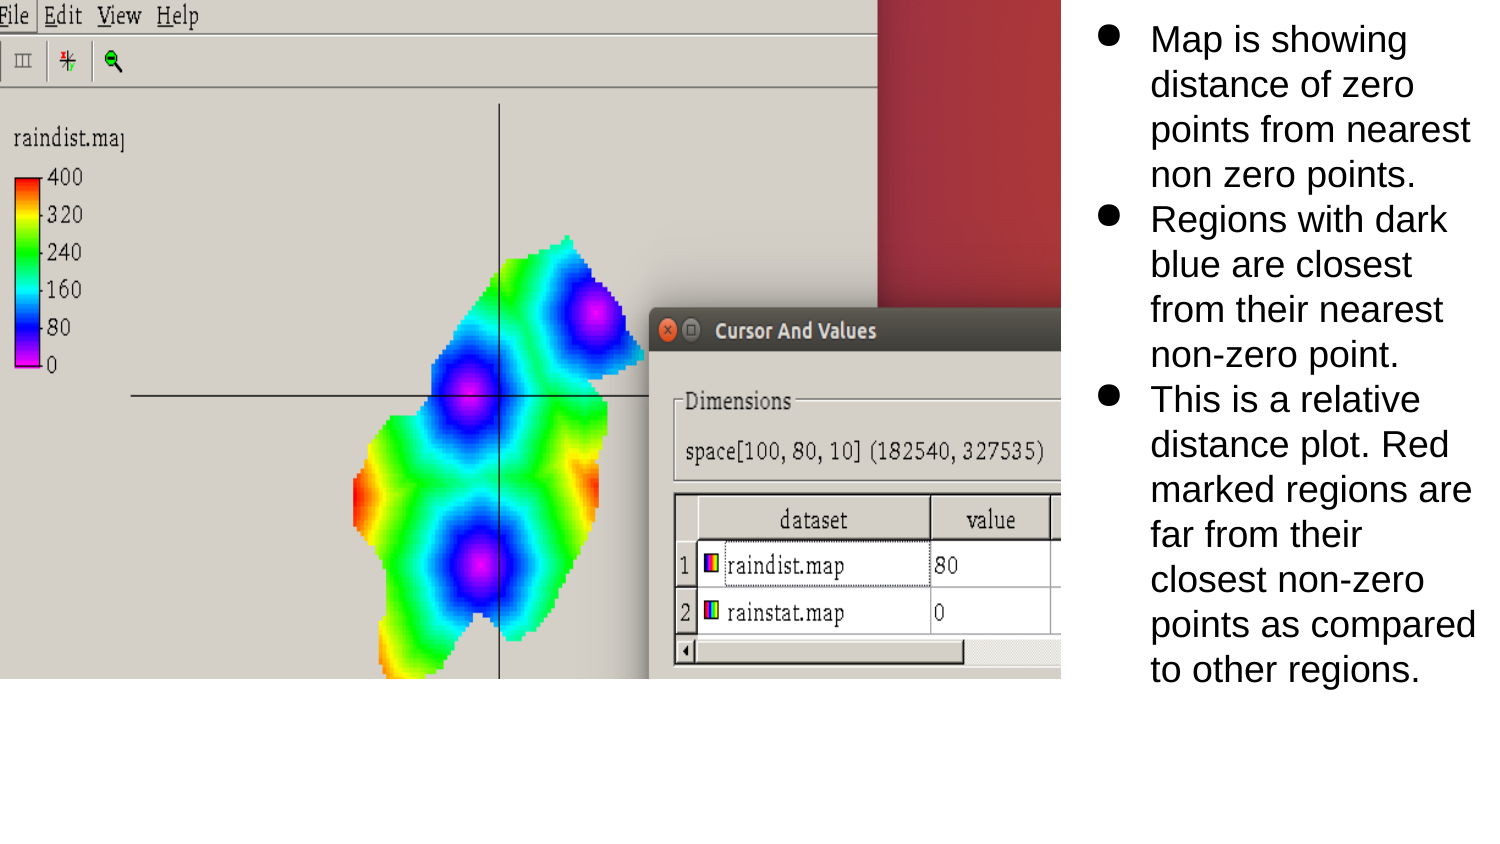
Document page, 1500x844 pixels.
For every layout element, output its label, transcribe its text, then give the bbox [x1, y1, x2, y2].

list Map is showing distance of zero points from nearest non zero points. Regions with dark blue are closest from their nearest non-zero point. This is a relative distance plot. Red marked regions are far from their closest non-zero points as compared to other regions. [1060, 0, 1500, 844]
picture [0, 0, 1061, 679]
